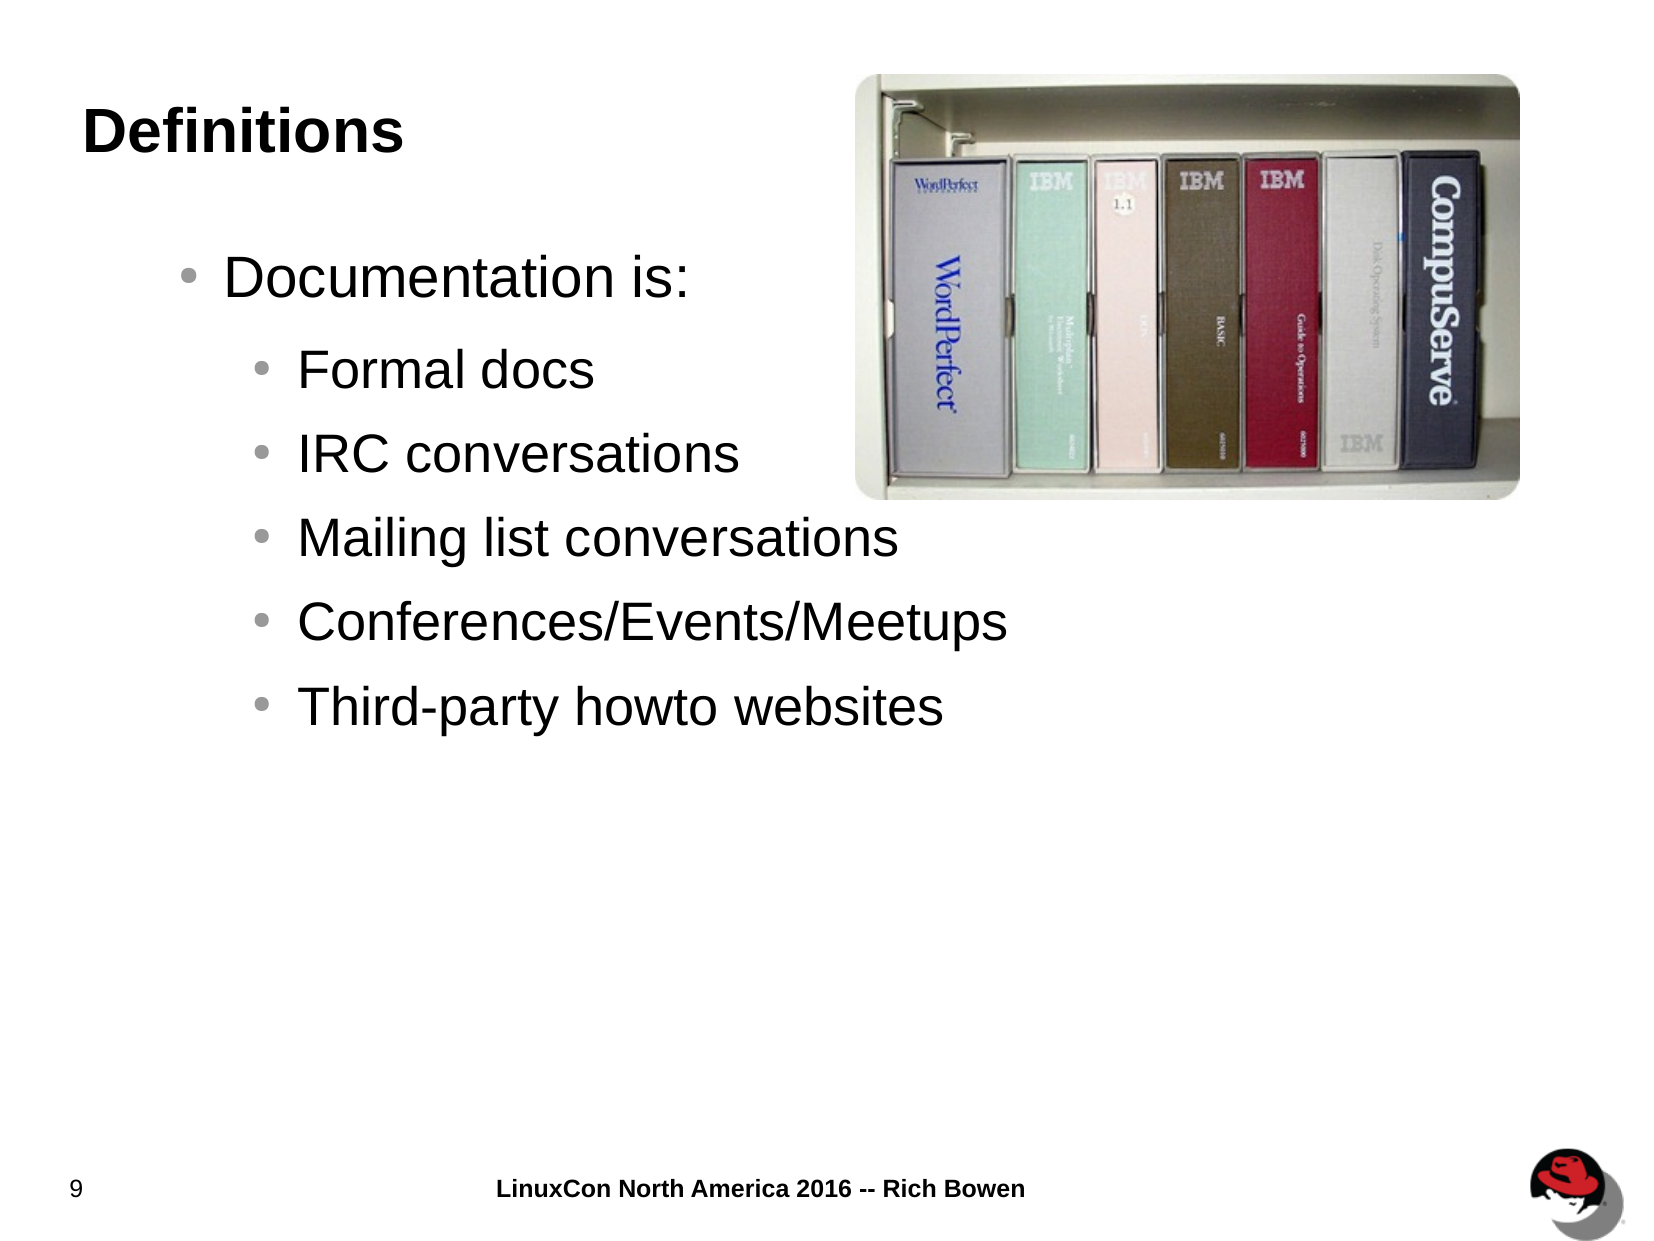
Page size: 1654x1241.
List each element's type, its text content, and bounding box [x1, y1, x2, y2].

title Definitions [82, 37, 1571, 226]
list Documentation is: Formal docs IRC conversations Mailing list conversations Conferences/Events/Meetups Third-party howto websites [86, 244, 1576, 1039]
picture [855, 74, 1520, 500]
picture [1529, 1146, 1613, 1224]
